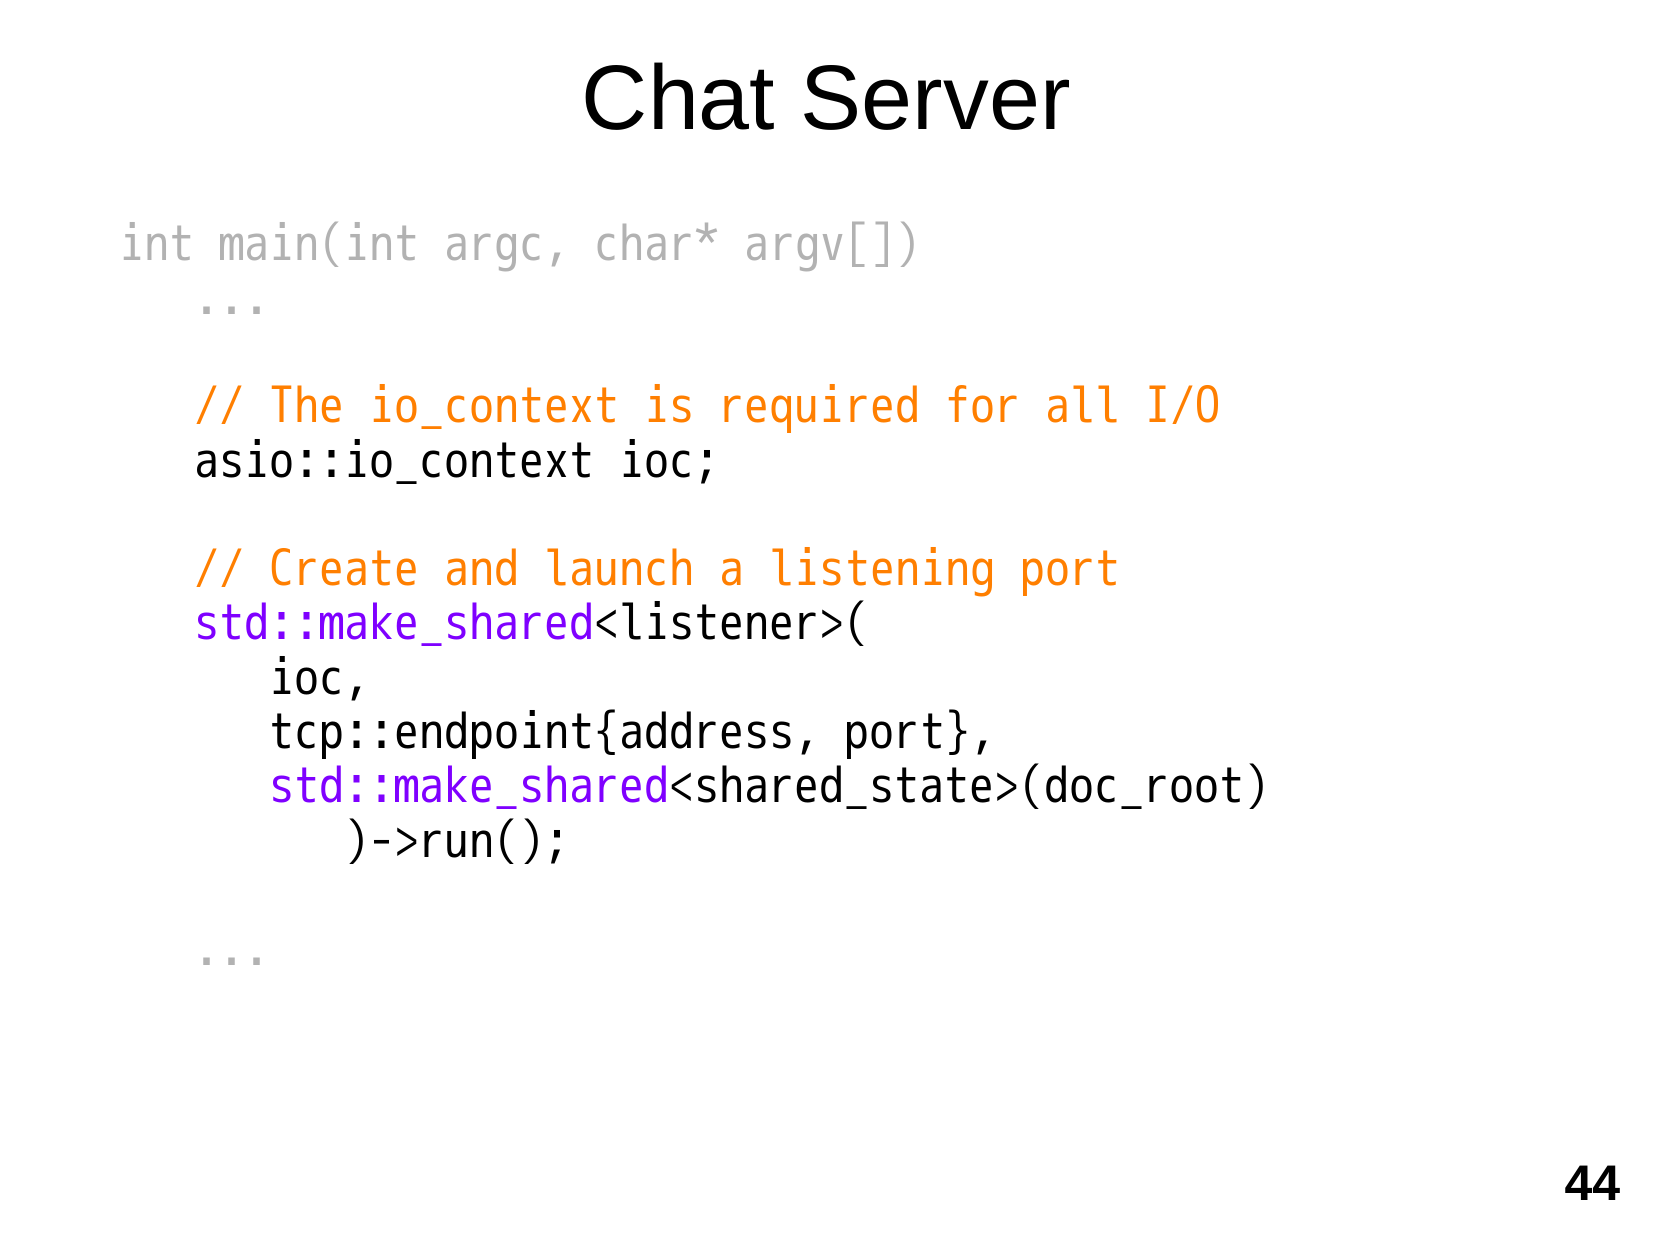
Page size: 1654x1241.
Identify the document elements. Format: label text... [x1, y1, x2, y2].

text_box int main(int argc, char* argv[]) ... // The io_context is required for all I/O asio::io_context ioc; // Create and launch a listening port std::make_shared<listener>( ioc, tcp::endpoint{address, port}, std::make_shared<shared_state>(doc_root) )->run(); ... [104, 210, 1575, 985]
title Chat Server [82, 15, 1571, 181]
